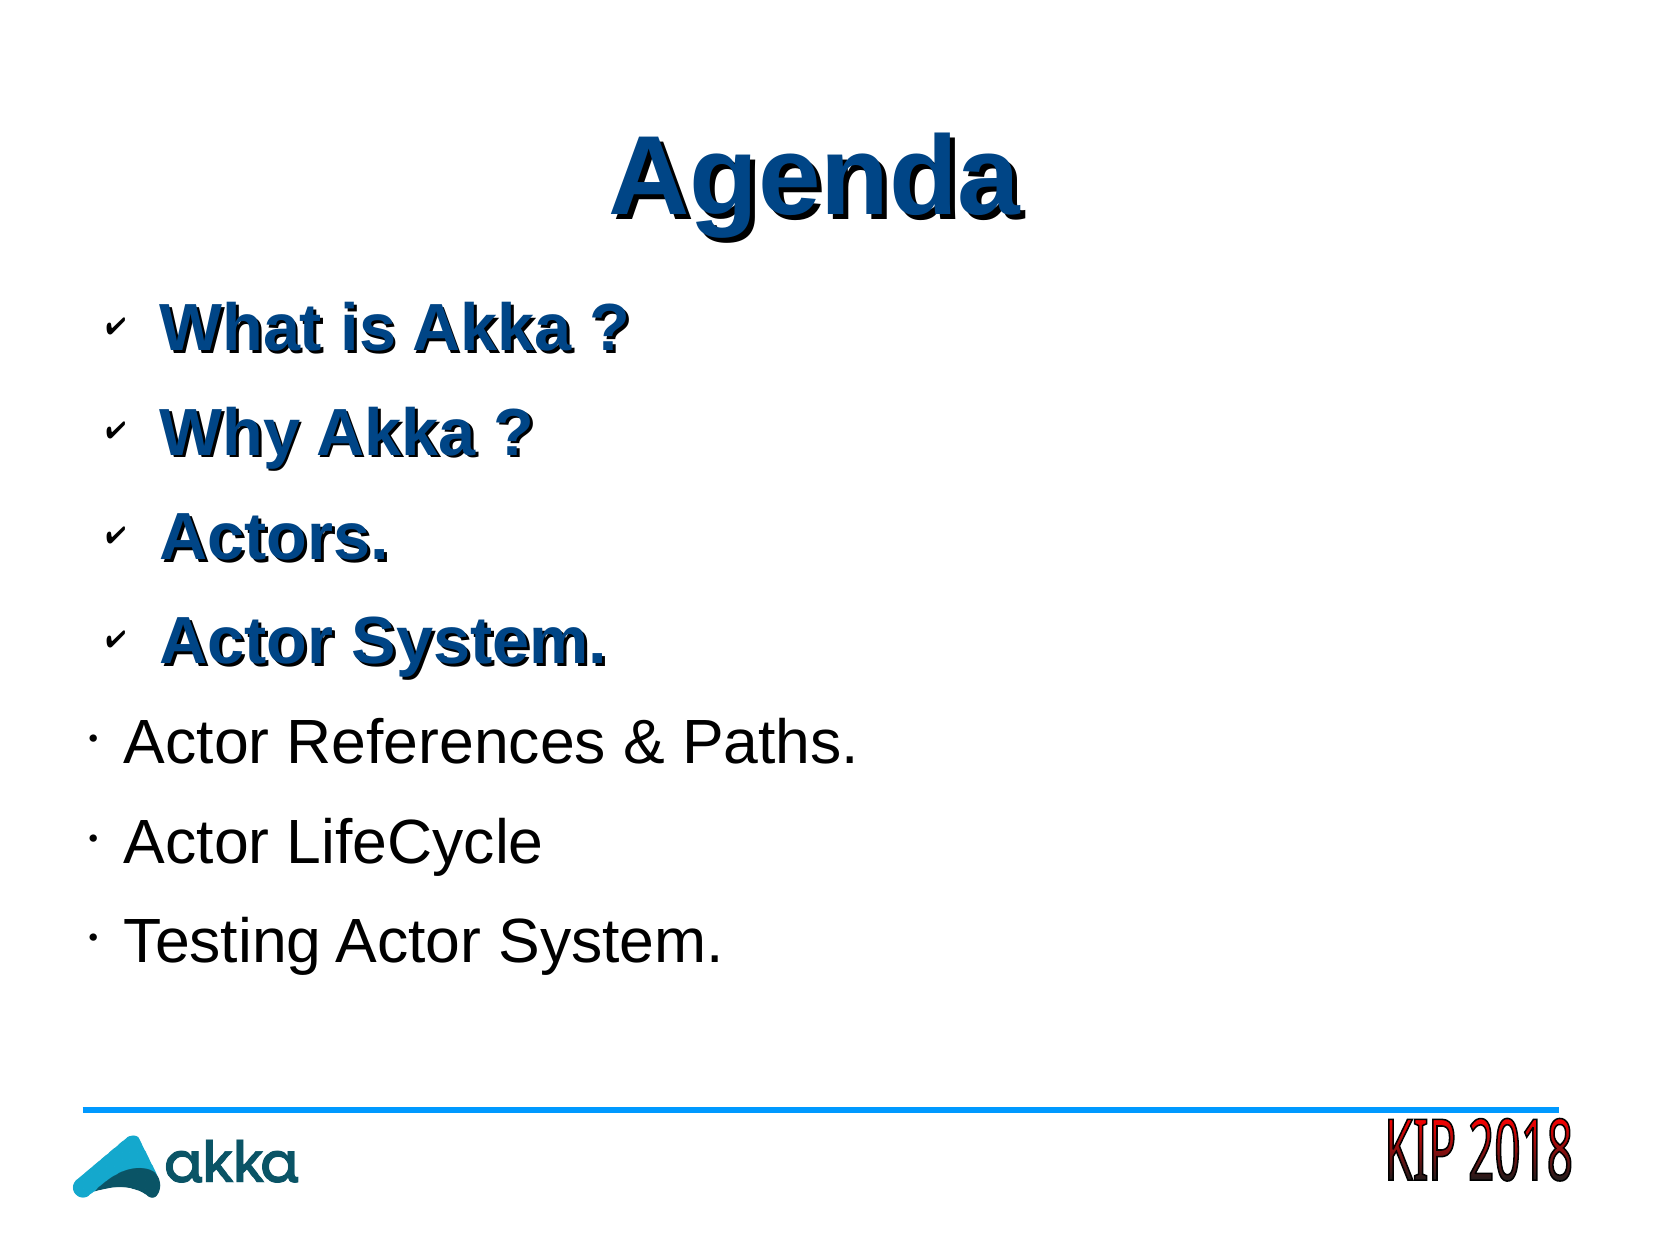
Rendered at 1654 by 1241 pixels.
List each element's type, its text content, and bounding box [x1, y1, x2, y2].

text_box Agenda [437, 112, 1192, 239]
list What is Akka ? Why Akka ? Actors. Actor System. Actor References & Paths. Actor LifeCycle Testing Actor System. [88, 290, 1544, 1010]
picture [61, 1116, 306, 1217]
